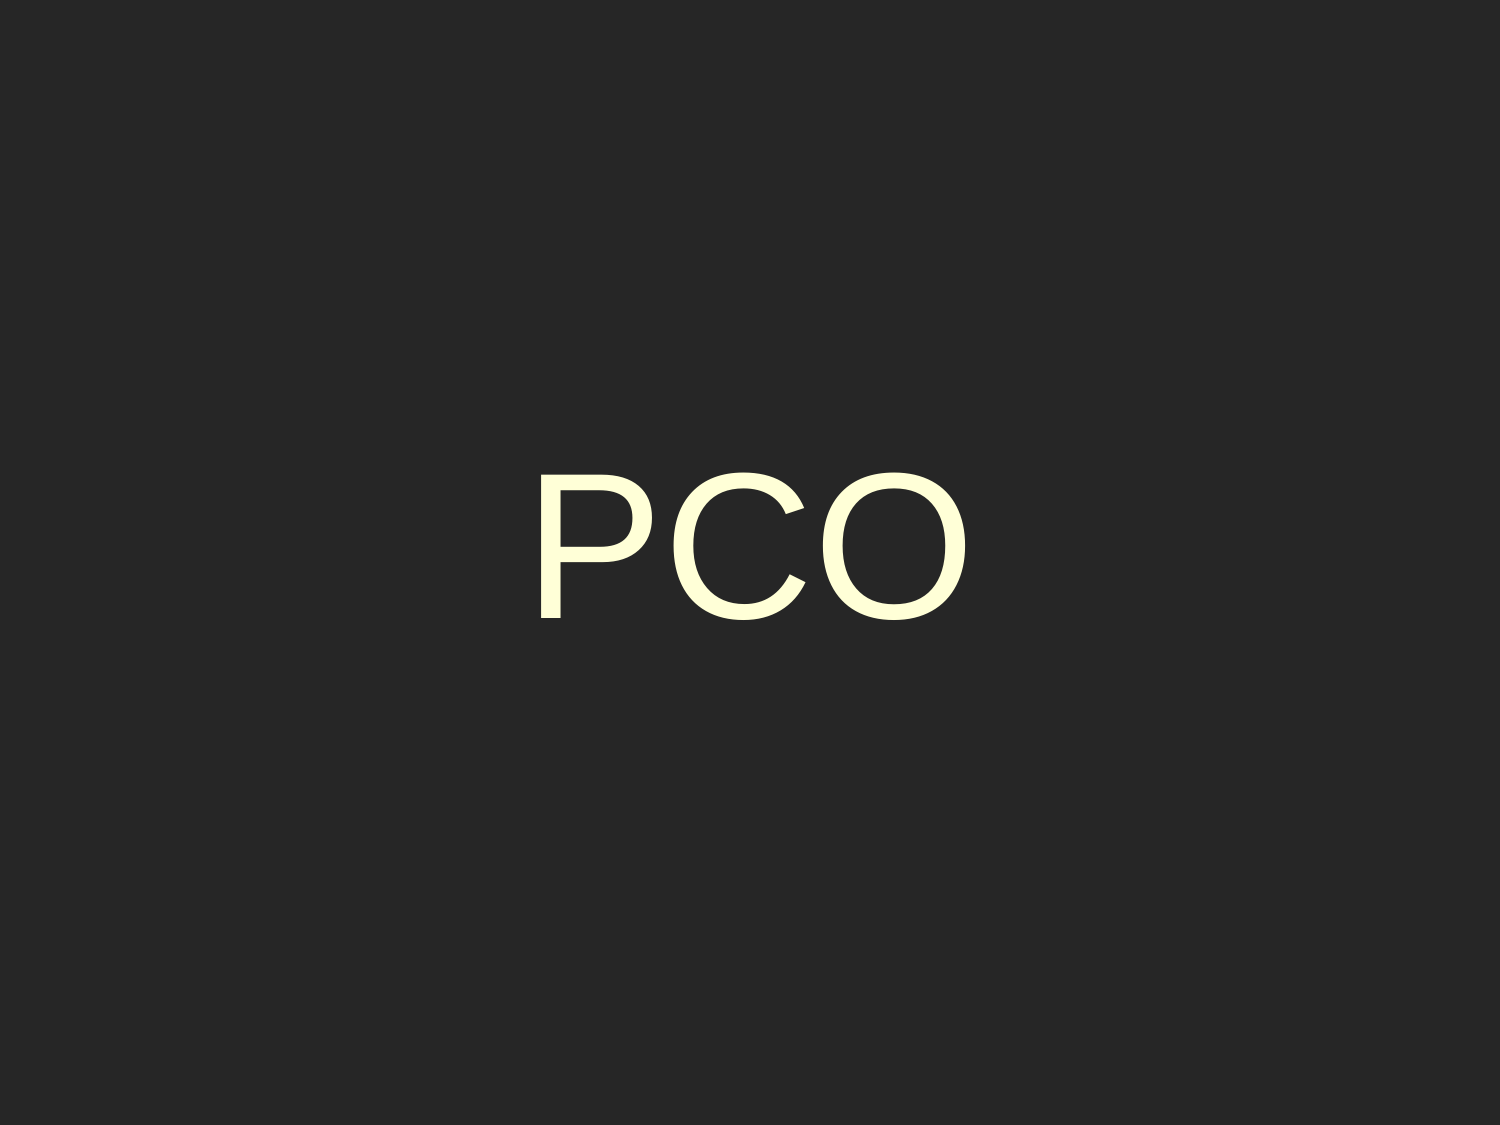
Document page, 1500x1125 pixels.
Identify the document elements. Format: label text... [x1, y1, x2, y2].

text_box PCO [5, 423, 1495, 703]
